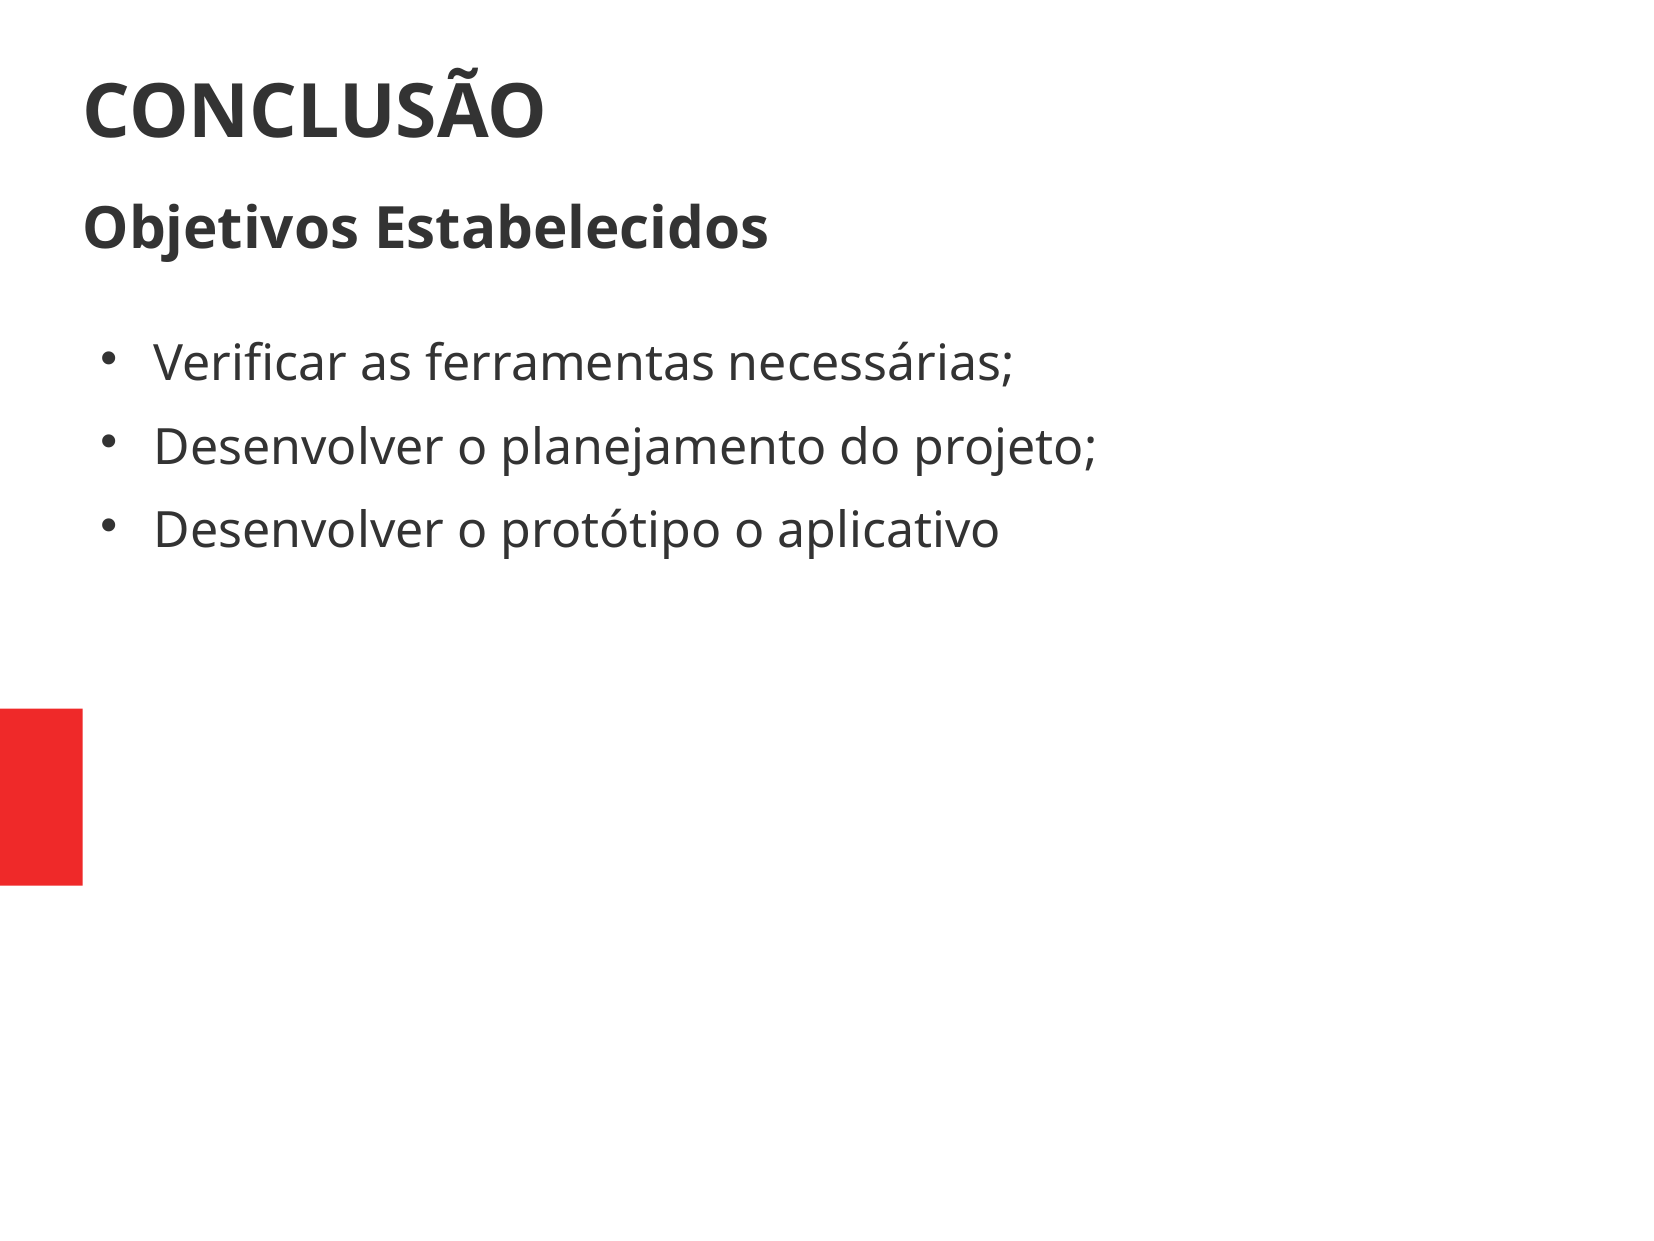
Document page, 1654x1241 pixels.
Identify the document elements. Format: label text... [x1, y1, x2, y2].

text_box Objetivos Estabelecidos [82, 167, 1571, 284]
text_box CONCLUSÃO [82, 49, 1571, 166]
text_box Verificar as ferramentas necessárias; Desenvolver o planejamento do projeto; Desenvolver o protótipo o aplicativo [82, 330, 1571, 1010]
